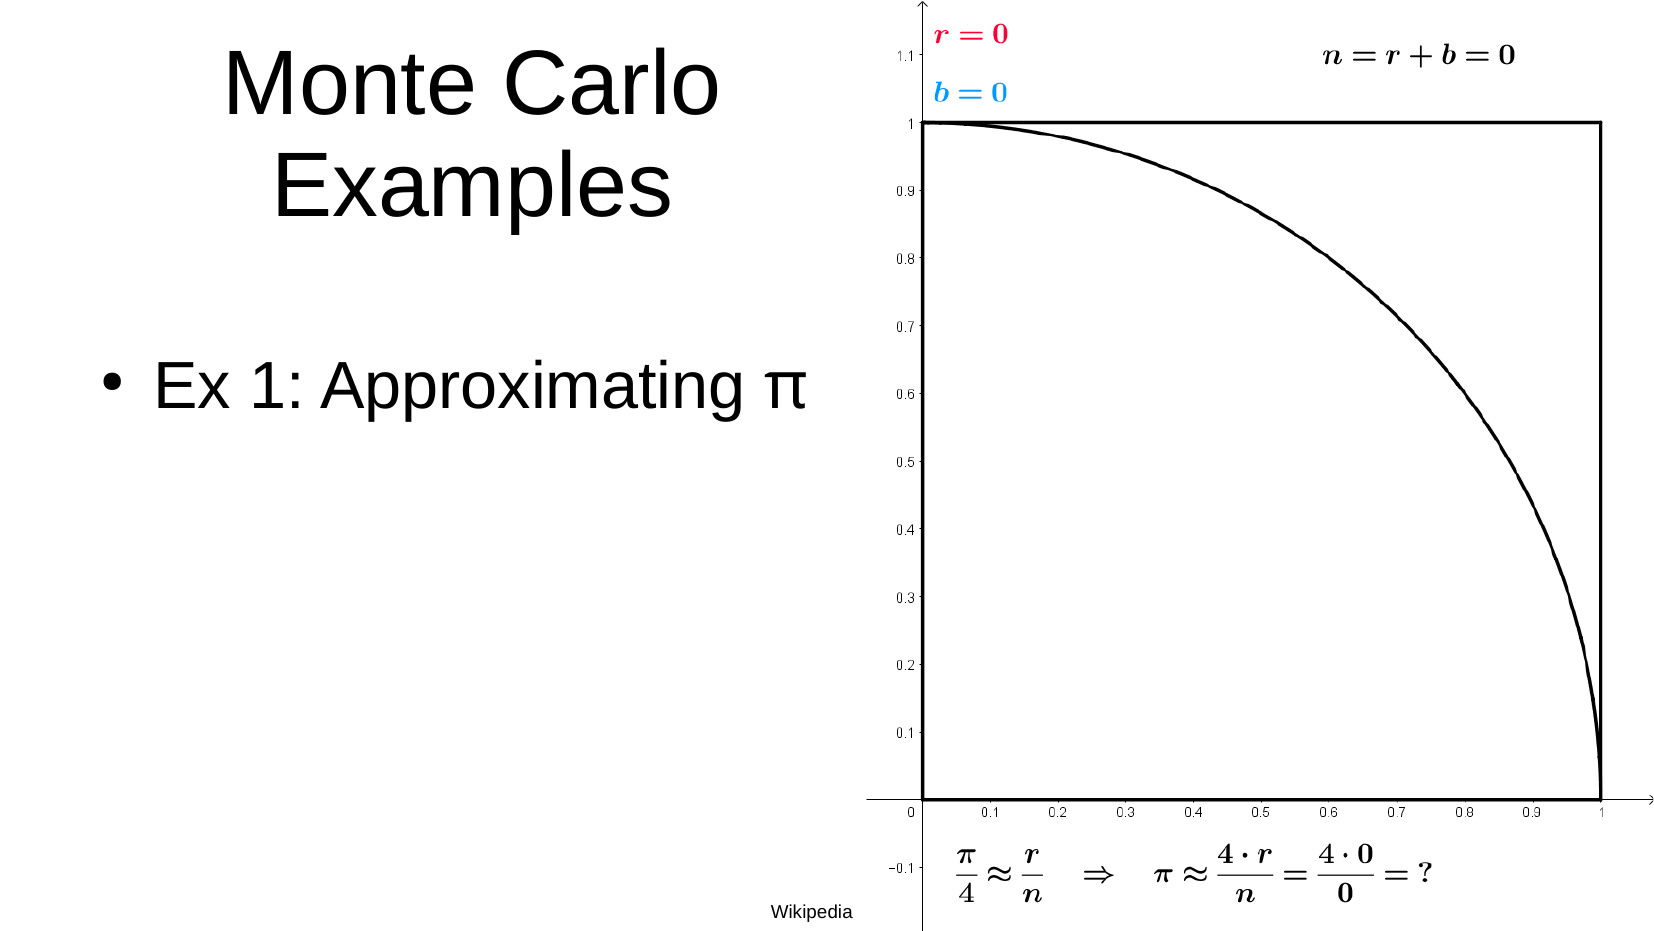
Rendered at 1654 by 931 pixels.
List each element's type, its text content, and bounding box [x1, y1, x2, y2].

text_box Wikipedia [756, 894, 867, 931]
picture [866, 0, 1654, 931]
list Ex 1: Approximating π [82, 337, 866, 758]
title Monte Carlo Examples [82, 31, 863, 237]
